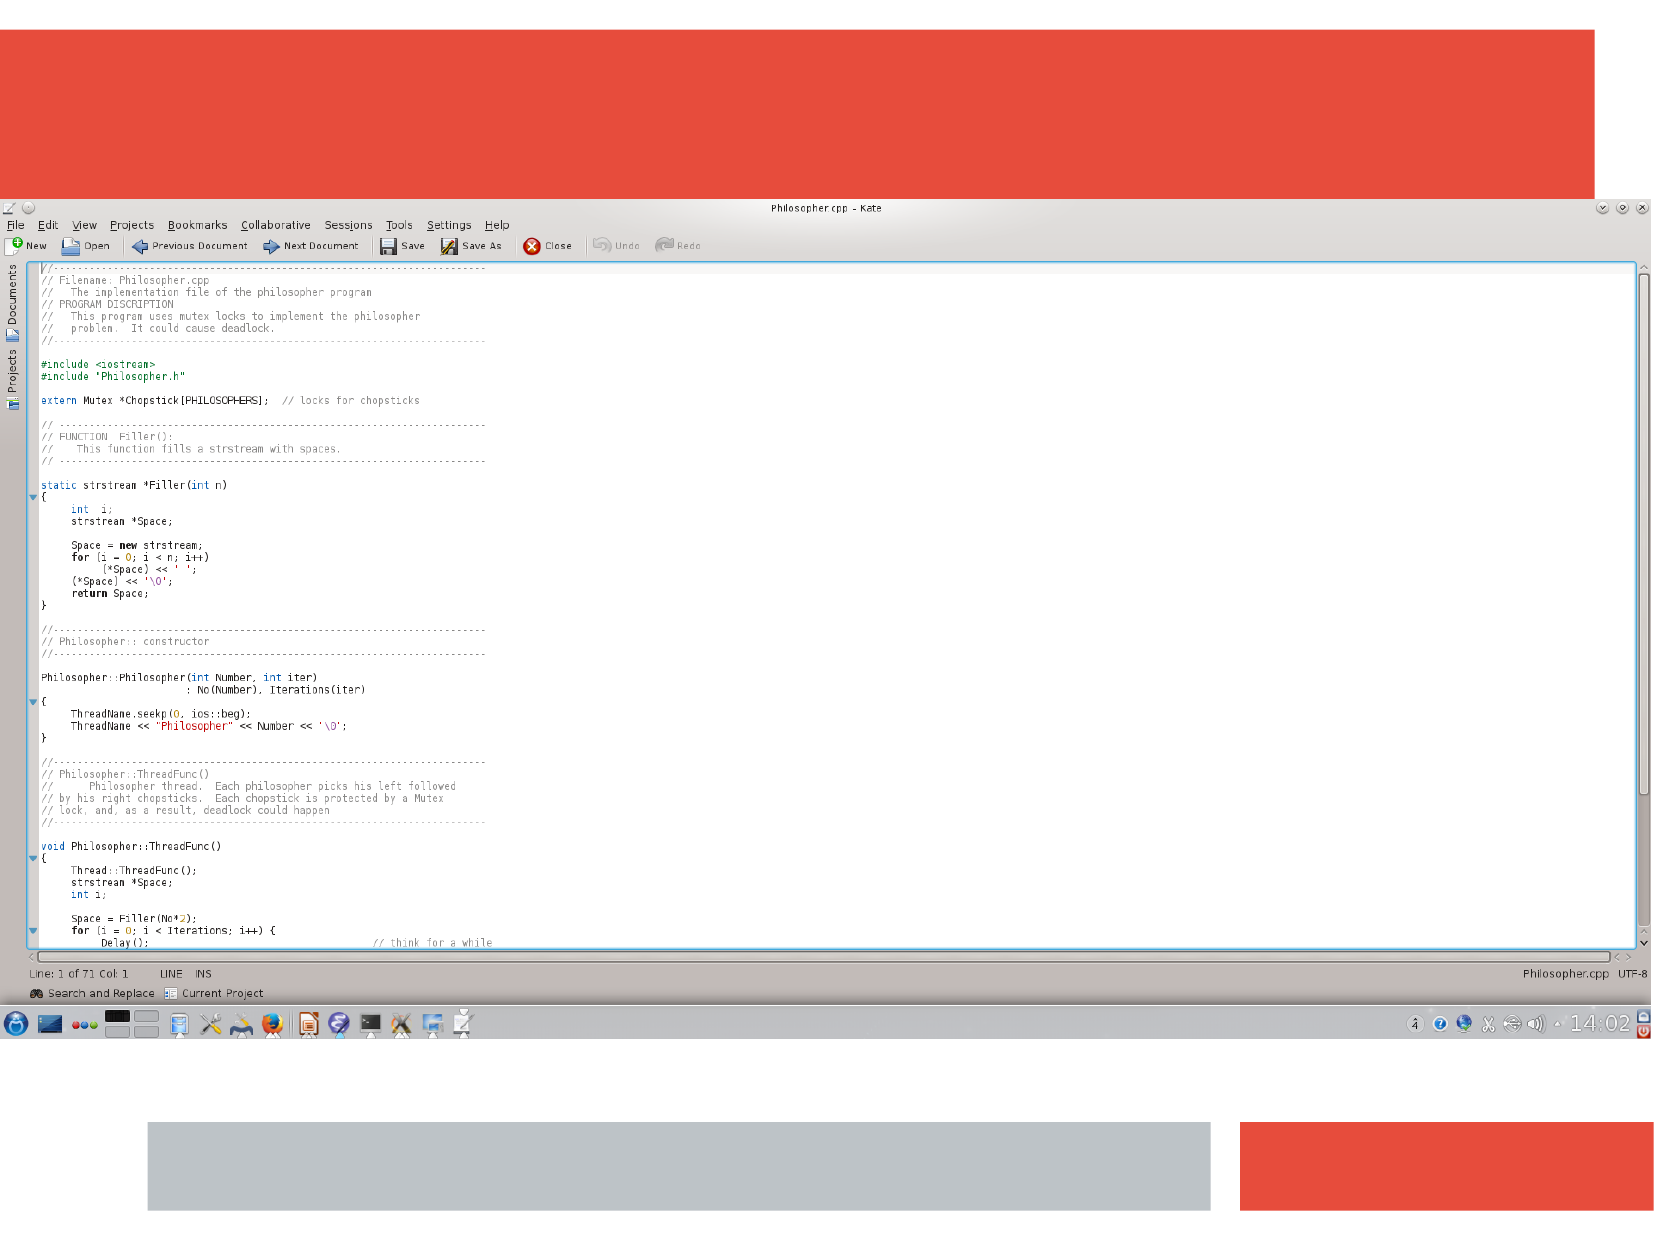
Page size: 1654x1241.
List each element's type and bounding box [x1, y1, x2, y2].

picture [0, 199, 1651, 1039]
